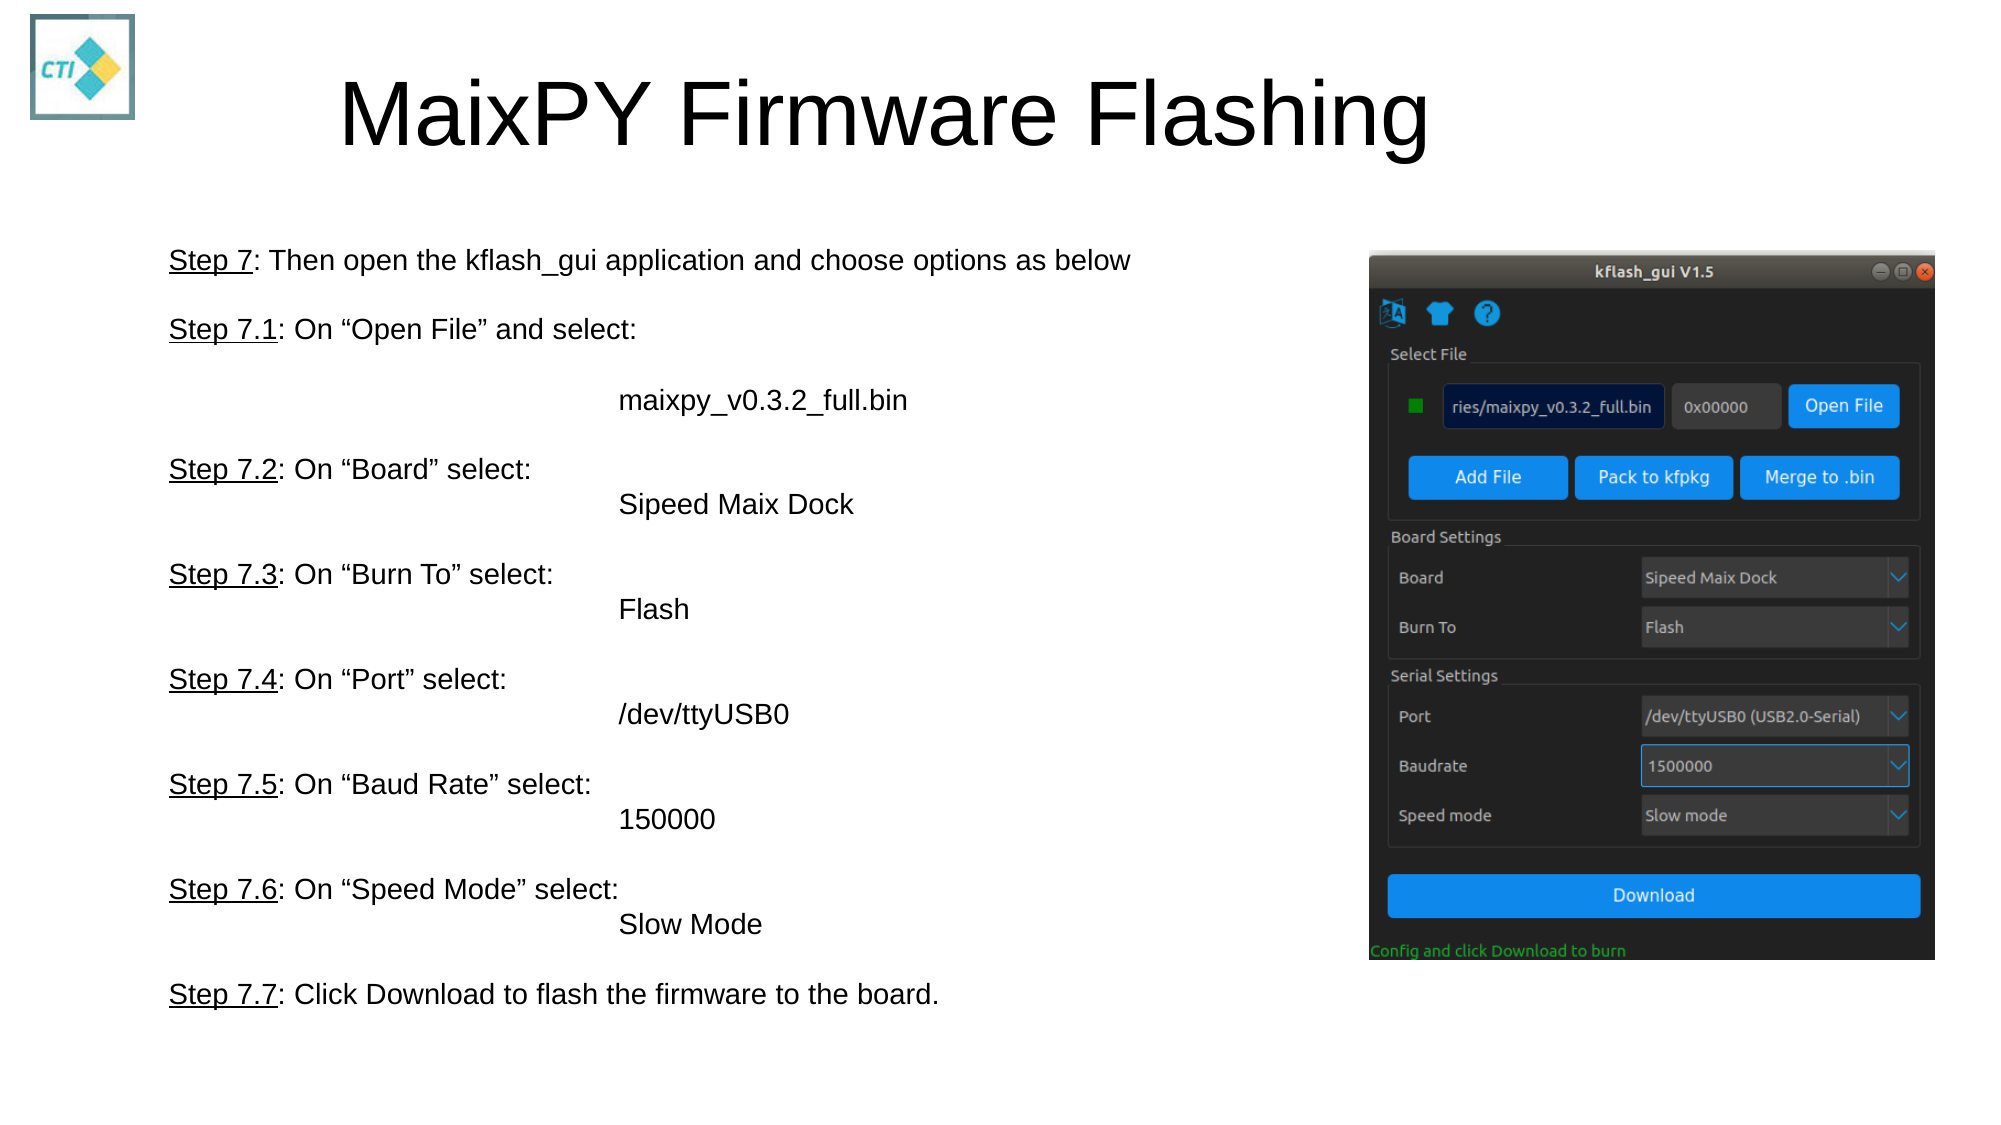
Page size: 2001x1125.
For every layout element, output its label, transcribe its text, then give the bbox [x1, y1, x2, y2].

text_box MaixPY Firmware Flashing [0, 15, 1786, 203]
text_box Step 7: Then open the kflash_gui application and choose options as below Step 7.1: On “Open File” and select: maixpy_v0.3.2_full.bin Step 7.2: On “Board” select: Sipeed Maix Dock Step 7.3: On “Burn To” select: Flash Step 7.4: On “Port” select: /dev/ttyUSB0 Step 7.5: On “Baud Rate” select: 150000 Step 7.6: On “Speed Mode” select: Slow Mode Step 7.7: Click Download to flash the firmware to the board. [153, 225, 1872, 1059]
picture [1369, 250, 1935, 960]
